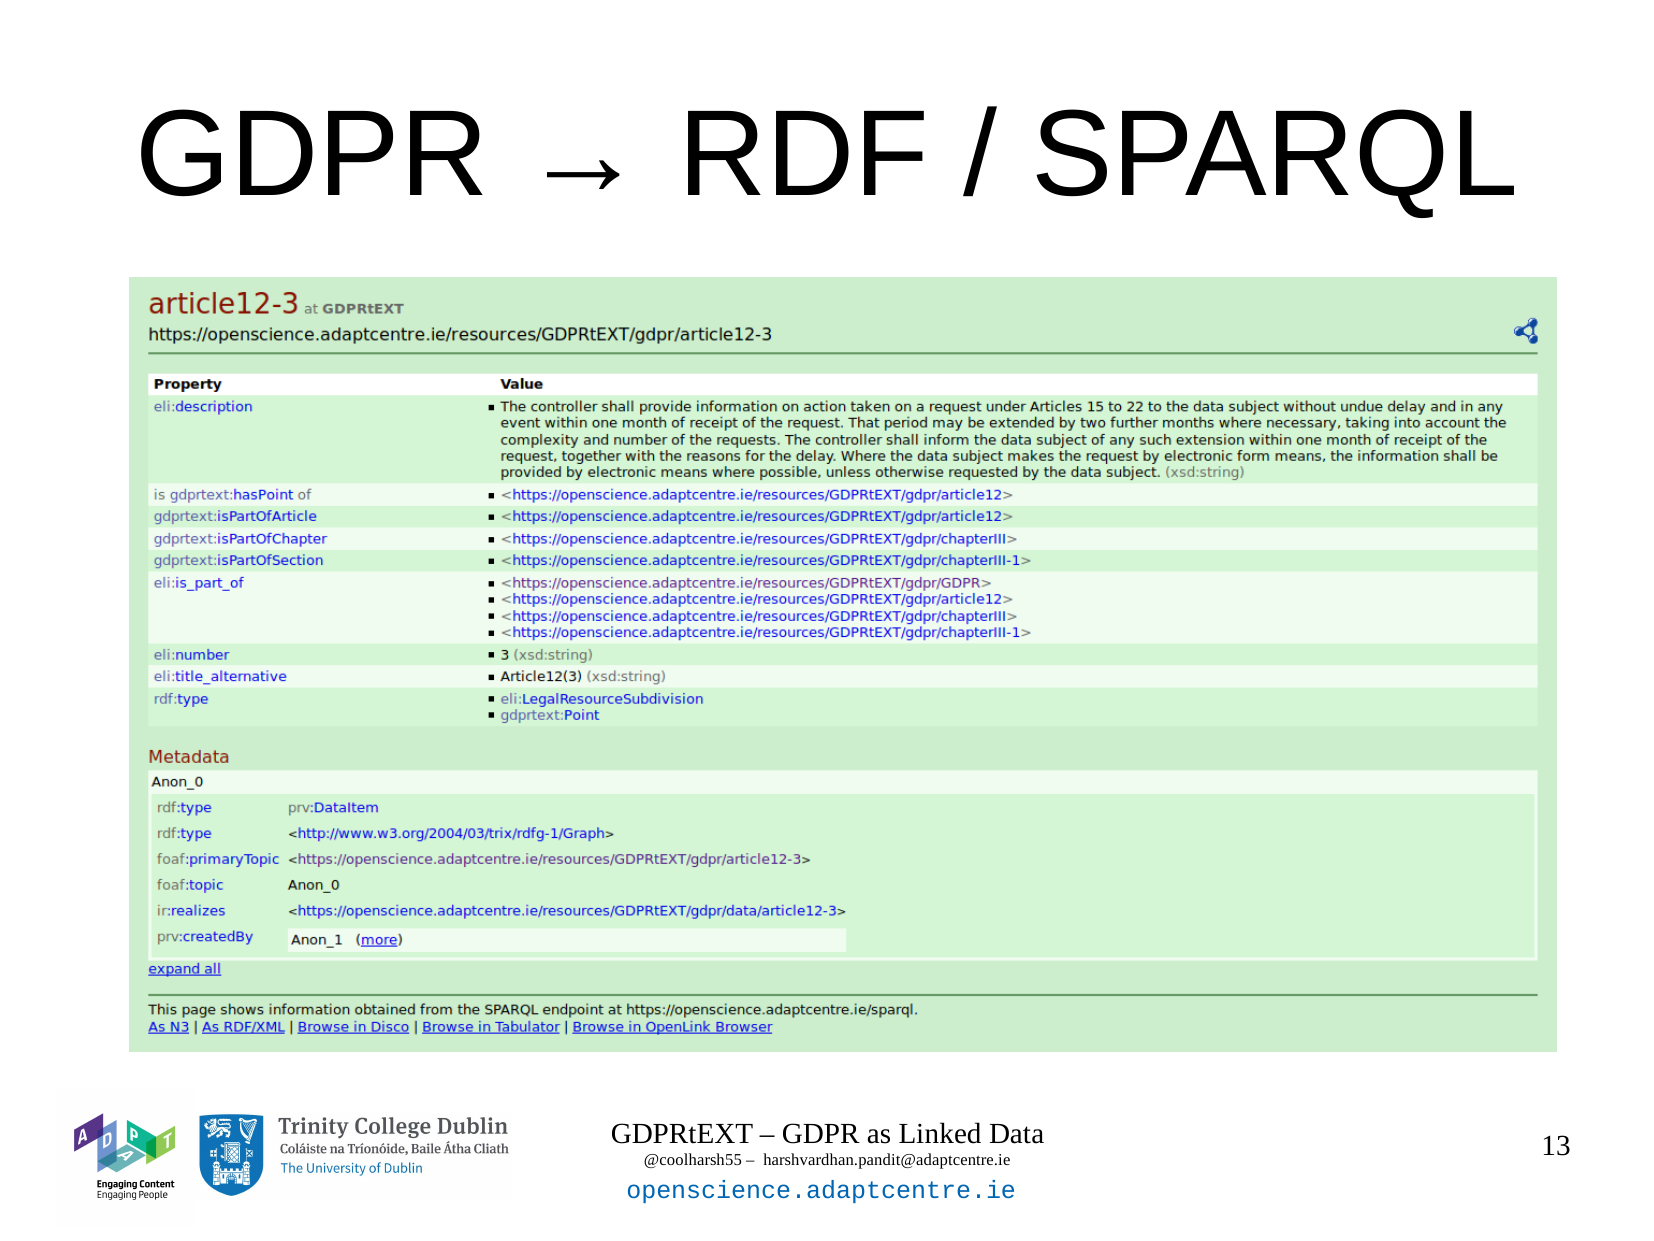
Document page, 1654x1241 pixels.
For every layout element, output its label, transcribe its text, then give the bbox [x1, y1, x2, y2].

title GDPR → RDF / SPARQL [82, 49, 1571, 257]
picture [129, 277, 1557, 1052]
picture [196, 1111, 512, 1199]
picture [54, 1086, 195, 1227]
